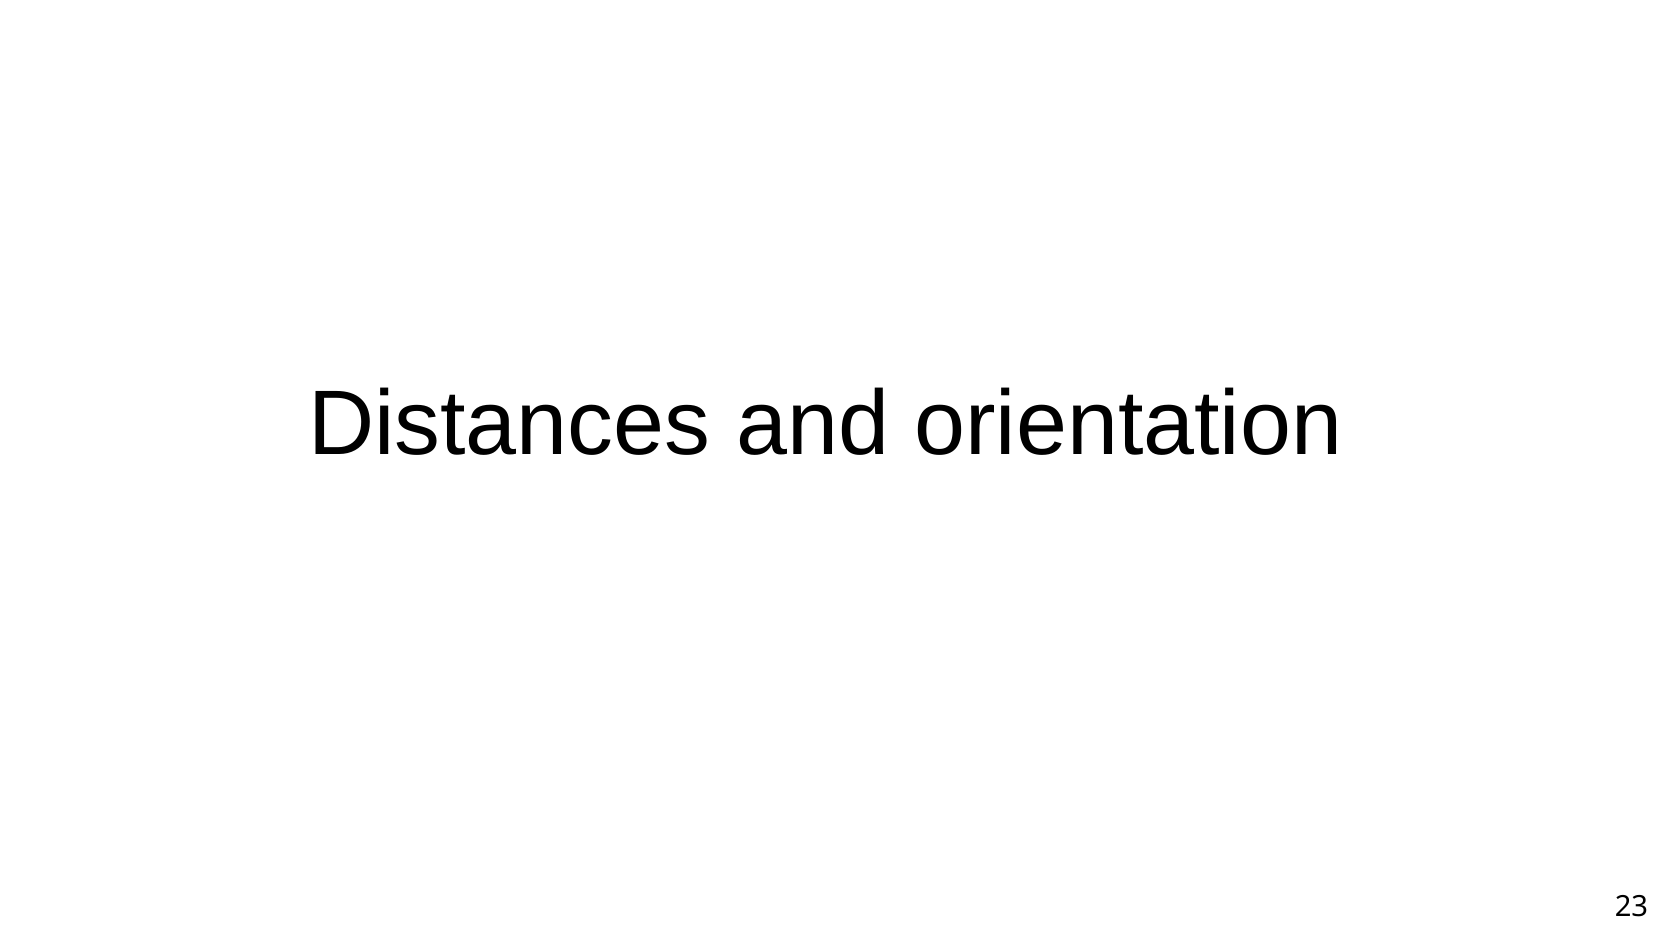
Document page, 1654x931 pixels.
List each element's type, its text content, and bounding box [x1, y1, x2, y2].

title Distances and orientation [81, 345, 1570, 501]
